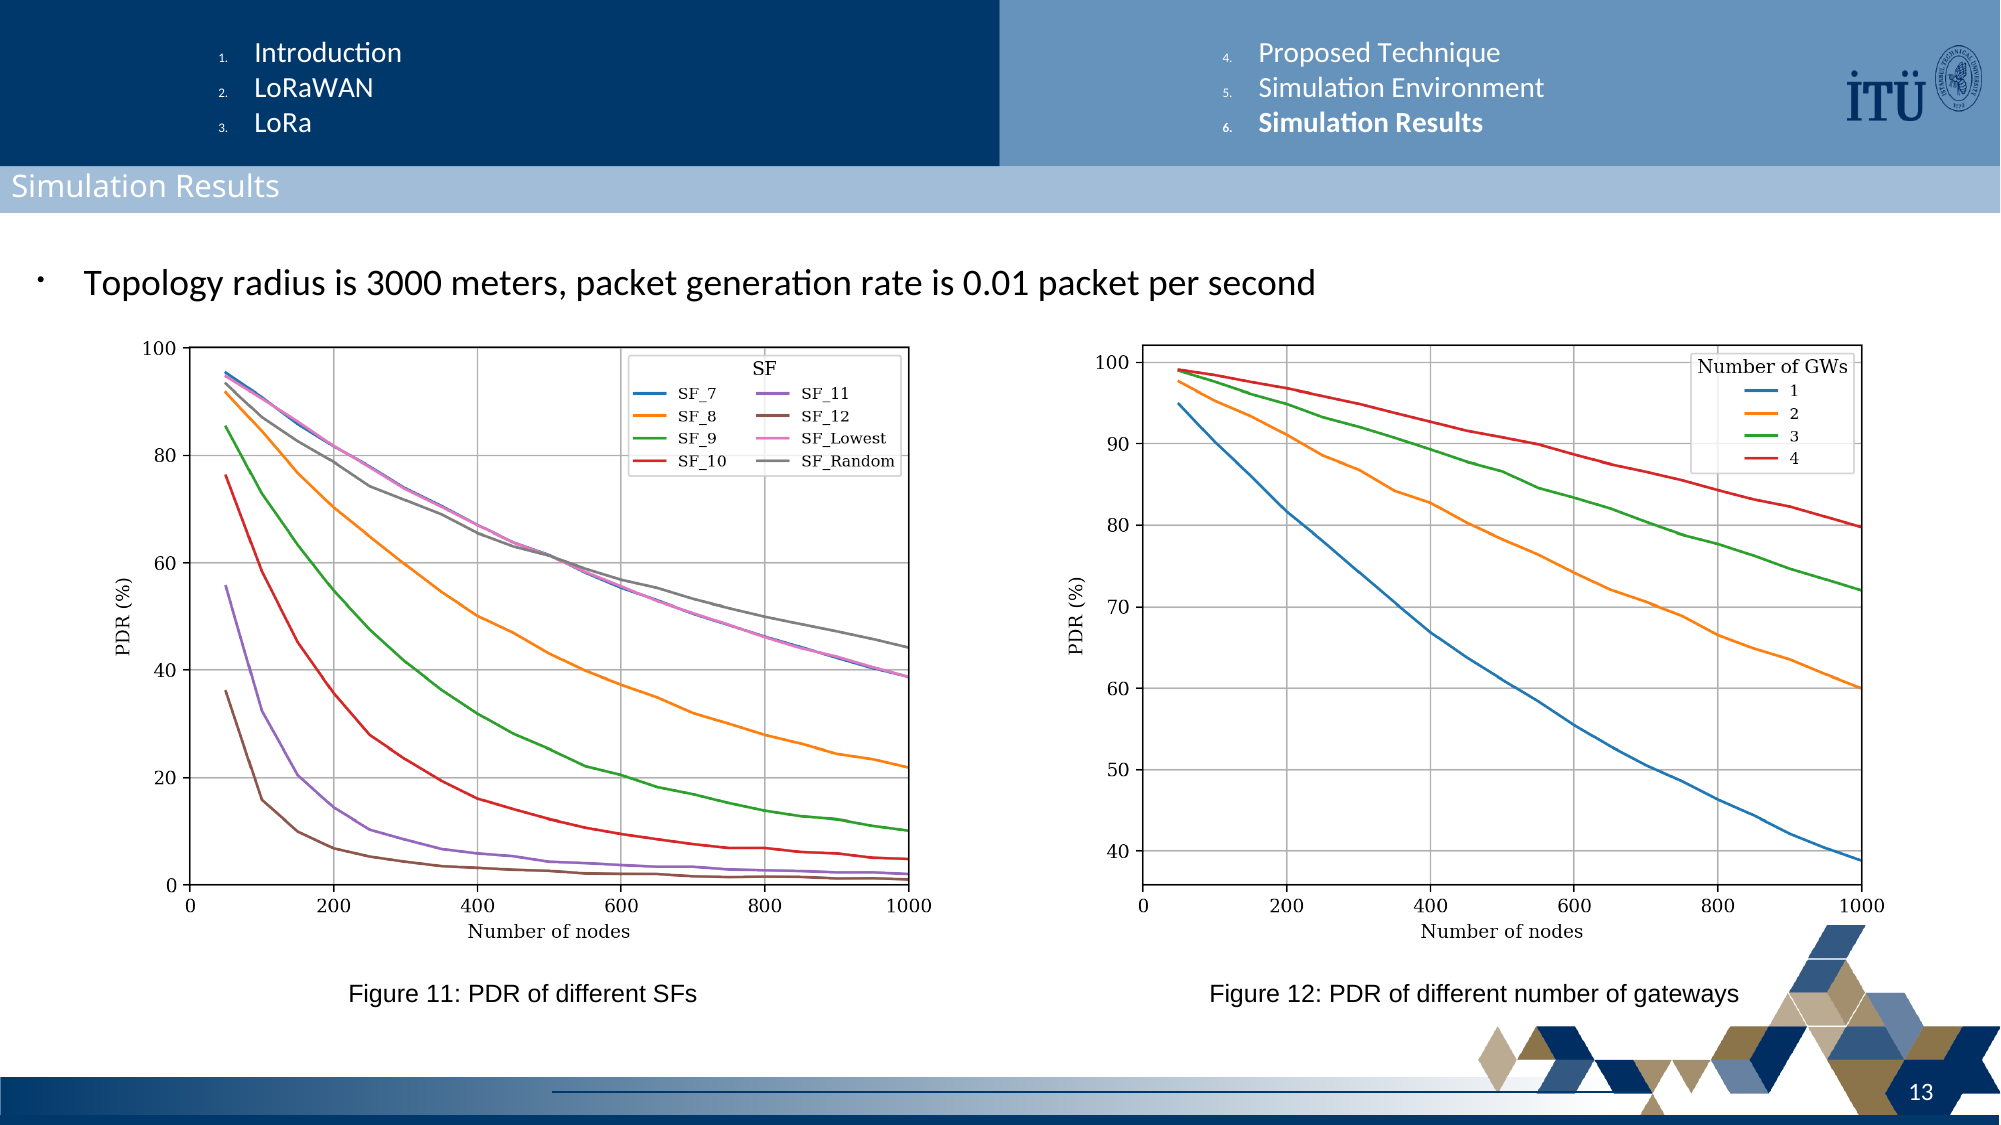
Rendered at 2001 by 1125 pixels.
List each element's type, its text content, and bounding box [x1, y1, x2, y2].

text_box Topology radius is 3000 meters, packet generation rate is 0.01 packet per second [21, 250, 1976, 322]
picture [1048, 322, 1905, 963]
text_box Introduction LoRaWAN LoRa [11, 25, 901, 133]
text_box Figure 11: PDR of different SFs [96, 962, 951, 1024]
list Simulation Results [11, 162, 1992, 212]
slide_number 13 [1880, 1059, 1962, 1122]
text_box Figure 12: PDR of different number of gateways [1047, 962, 1903, 1024]
picture [95, 322, 952, 963]
text_box Proposed Technique Simulation Environment Simulation Results [1015, 25, 1842, 133]
